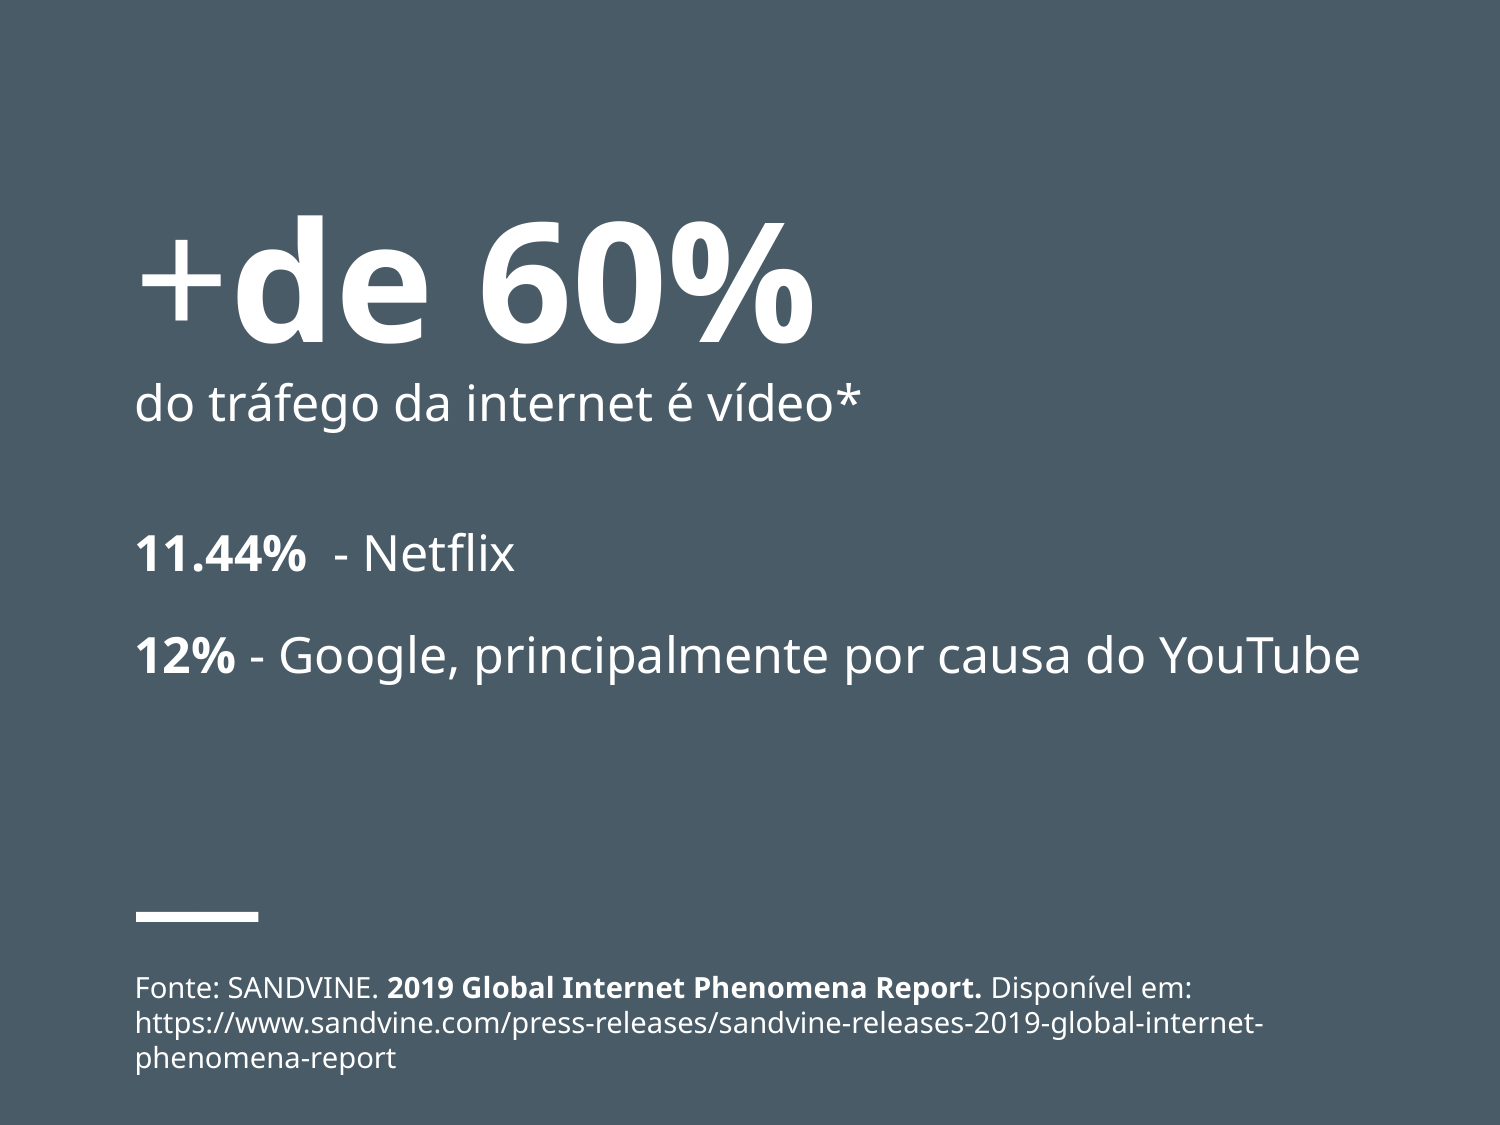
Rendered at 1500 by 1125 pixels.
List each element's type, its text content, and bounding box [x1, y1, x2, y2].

title de 60% [119, 160, 1381, 347]
list 11.44% - Netflix 12% - Google, principalmente por causa do YouTube [119, 497, 1381, 843]
list do tráfego da internet é vídeo* [119, 347, 1381, 443]
text_box Fonte: SANDVINE. 2019 Global Internet Phenomena Report. Disponível em: https://www.sandvine.com/press-releases/sandvine-releases-2019-global-internet-phenomena-report [119, 954, 1381, 1051]
